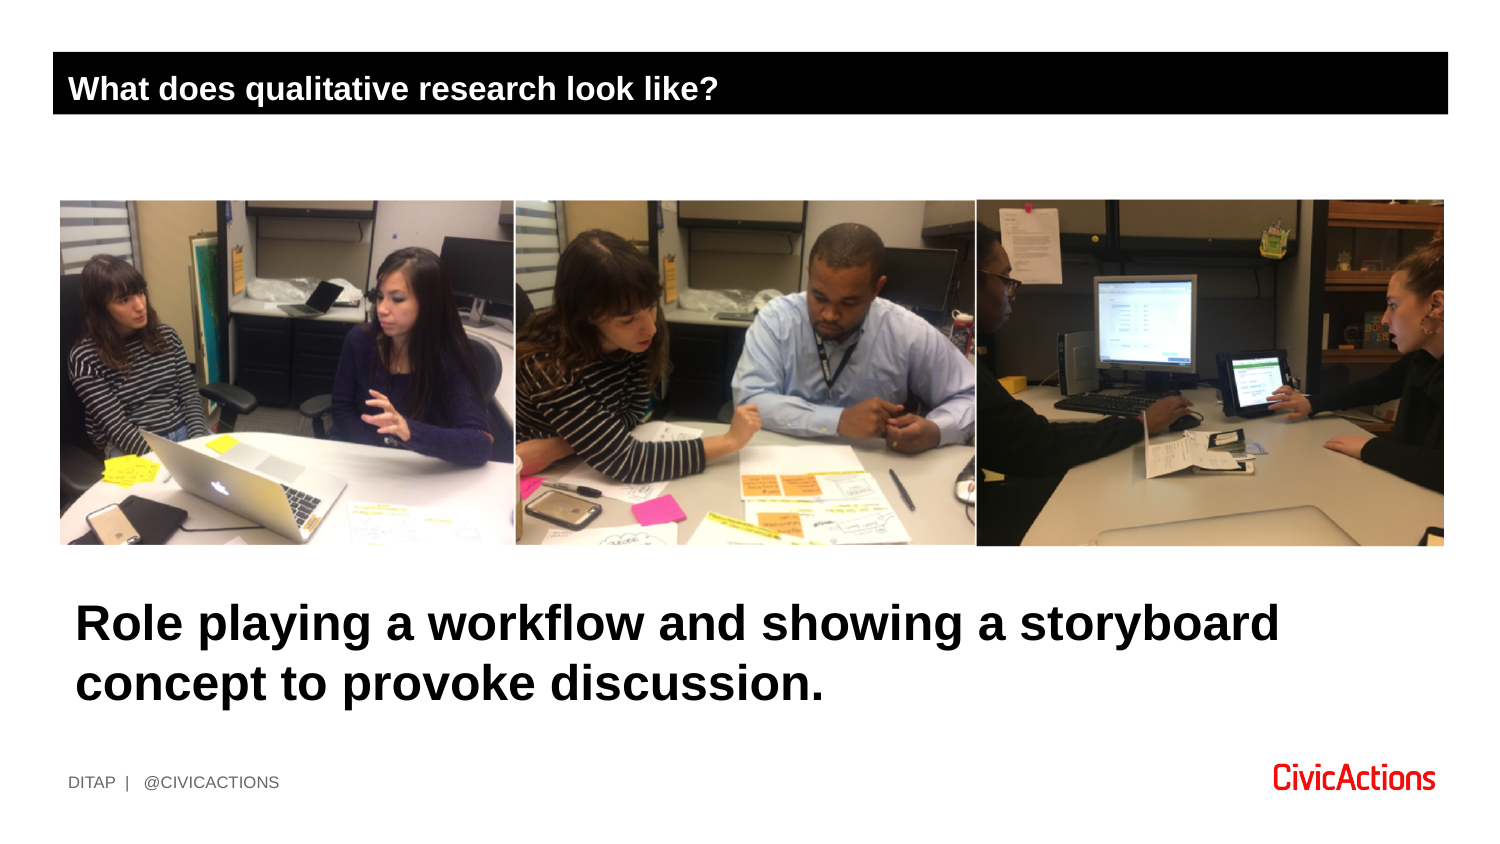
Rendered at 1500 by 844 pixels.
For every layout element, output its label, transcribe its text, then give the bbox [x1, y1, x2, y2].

title What does qualitative research look like? [53, 51, 1449, 115]
picture [60, 129, 1456, 562]
picture [1271, 758, 1438, 795]
text_box Role playing a workflow and showing a storyboard concept to provoke discussion. [60, 575, 1449, 670]
